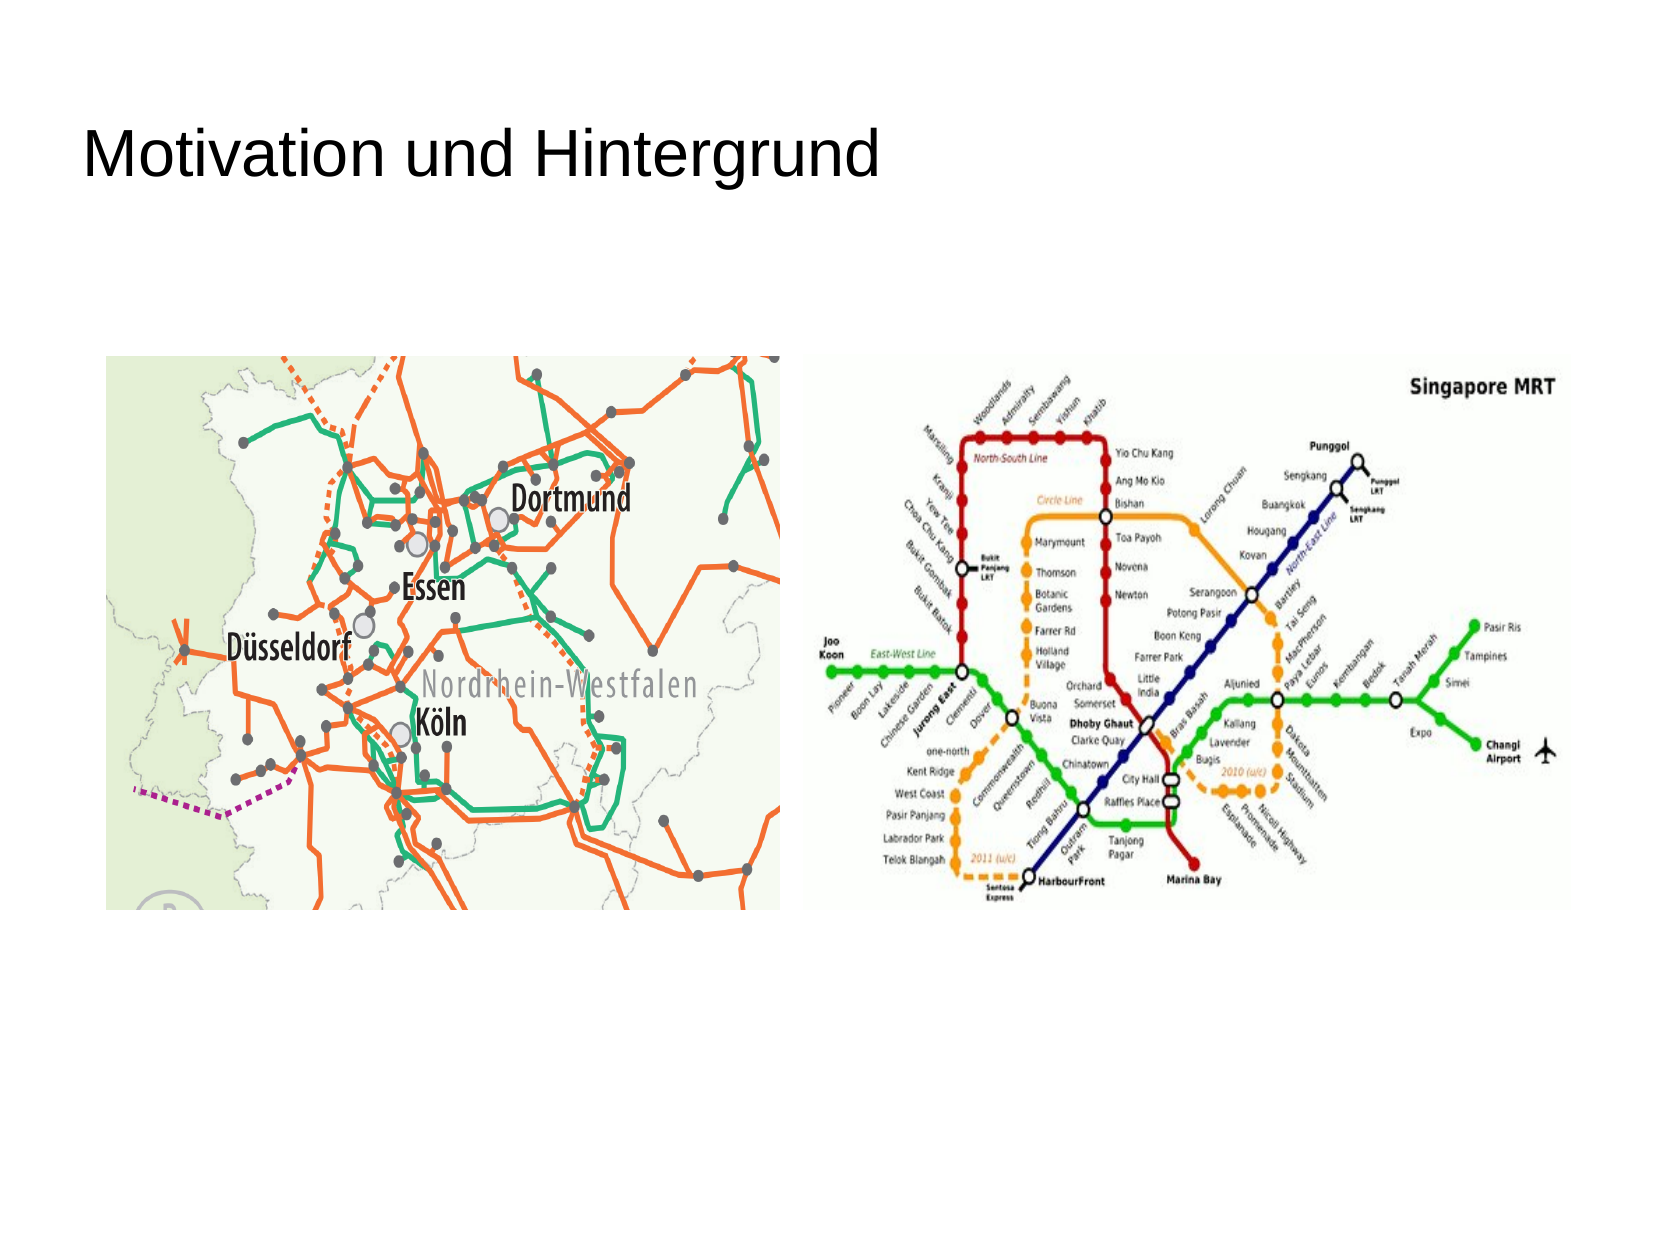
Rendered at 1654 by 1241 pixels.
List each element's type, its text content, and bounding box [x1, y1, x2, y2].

title Motivation und Hintergrund [82, 49, 1571, 257]
picture [106, 356, 780, 910]
picture [803, 354, 1571, 910]
